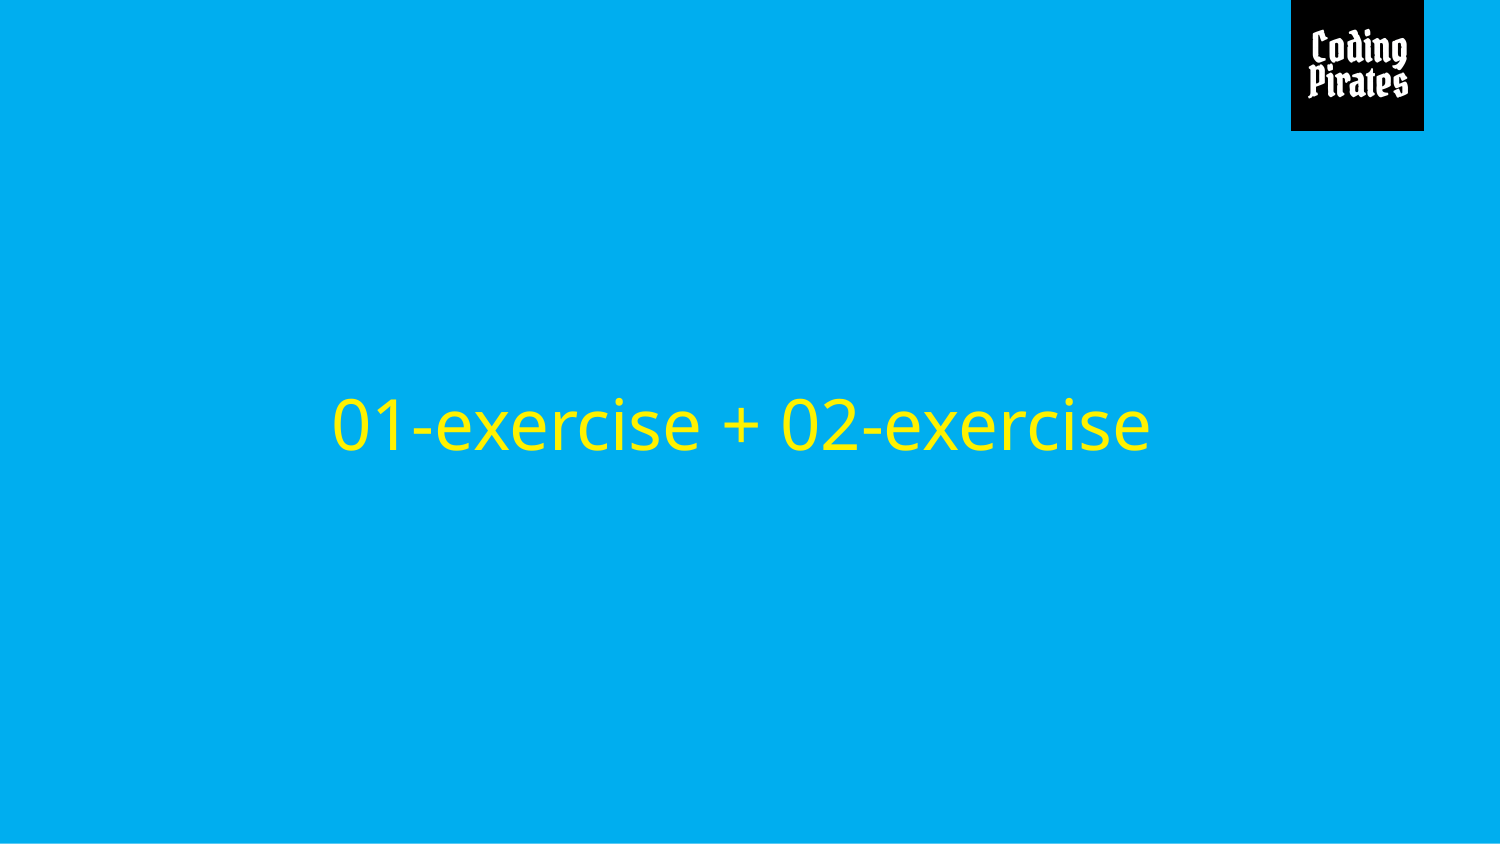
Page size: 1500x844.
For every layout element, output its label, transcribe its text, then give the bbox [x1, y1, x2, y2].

title 01-exercise + 02-exercise [12, 352, 1472, 491]
picture [1292, 0, 1423, 130]
